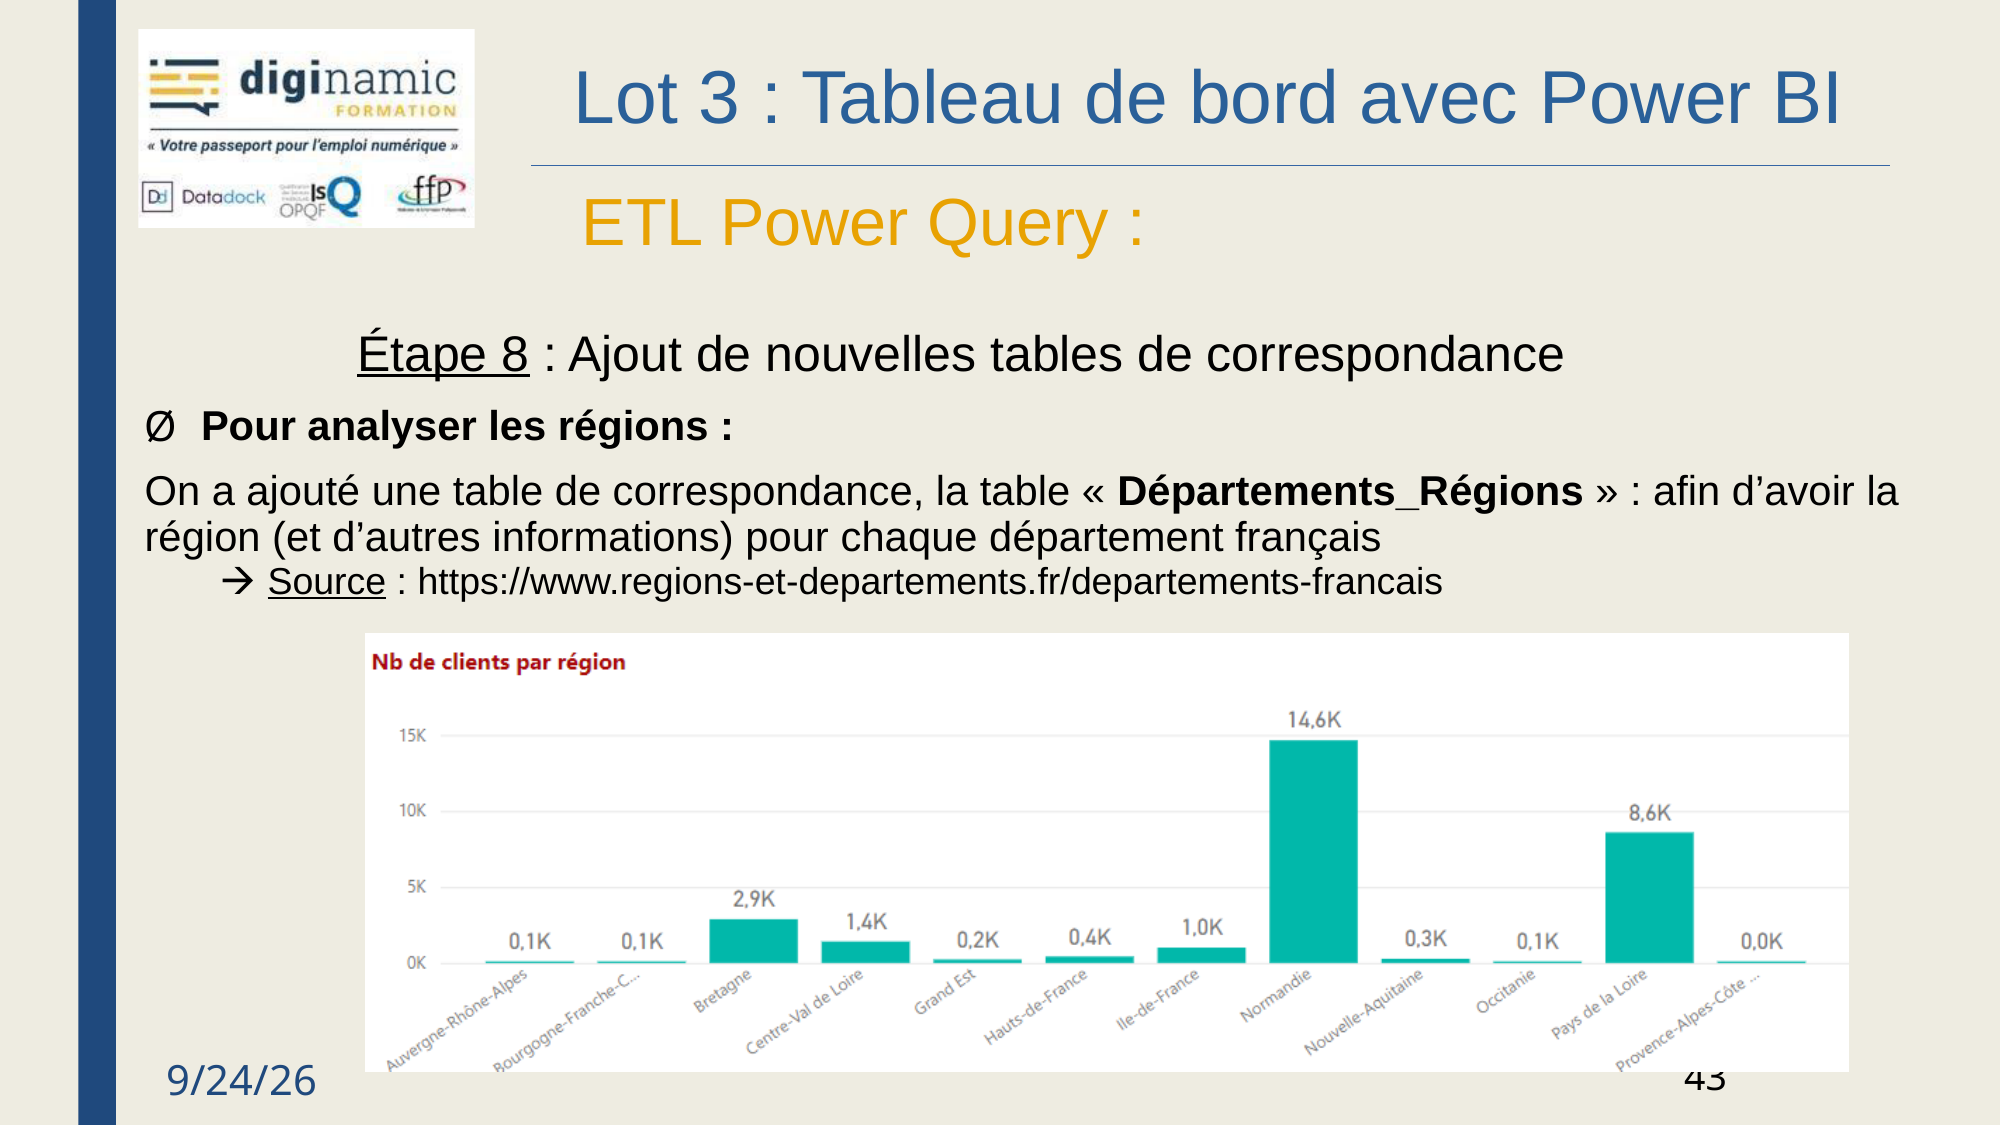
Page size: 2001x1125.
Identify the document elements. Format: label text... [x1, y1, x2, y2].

title Lot 3 : Tableau de bord avec Power BI [516, 51, 1902, 299]
text_box Pour analyser les régions : On a ajouté une table de correspondance, la table « Départements_Régions » : afin d’avoir la région (et d’autres informations) pour chaque département français  Source : https://www.regions-et-departements.fr/departements-francais [129, 395, 1973, 706]
text_box Étape 8 : Ajout de nouvelles tables de correspondance [342, 318, 1760, 395]
text_box 2/7/2024 [151, 1043, 389, 1110]
picture [365, 706, 1849, 1072]
text_box [1669, 1043, 1931, 1110]
text_box ETL Power Query : [566, 177, 1300, 296]
